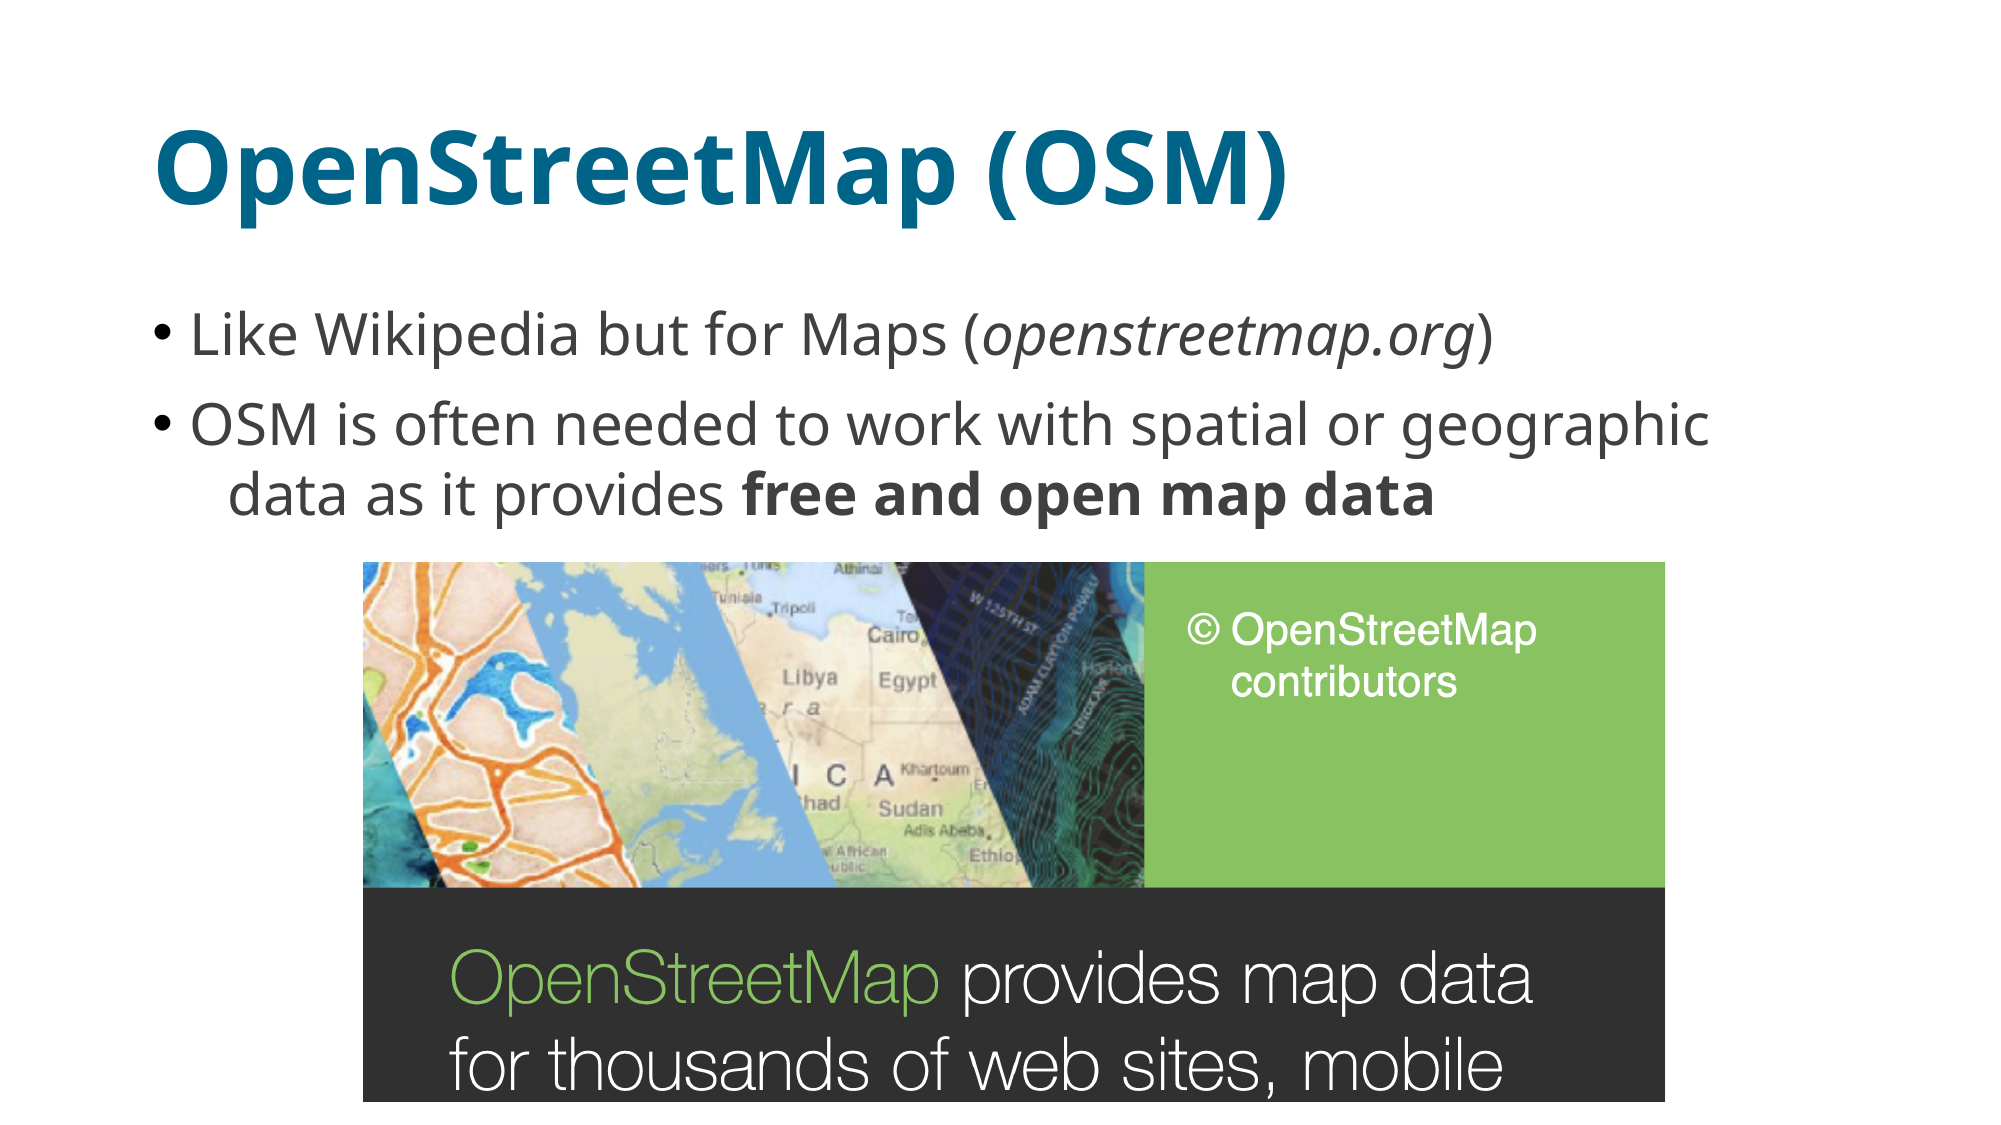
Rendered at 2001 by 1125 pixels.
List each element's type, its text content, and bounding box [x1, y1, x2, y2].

title OpenStreetMap (OSM) [137, 50, 1892, 278]
picture [363, 562, 1666, 1102]
list Like Wikipedia but for Maps (openstreetmap.org) OSM is often needed to work with spatial or geographic data as it provides free and open map data [137, 289, 1863, 677]
